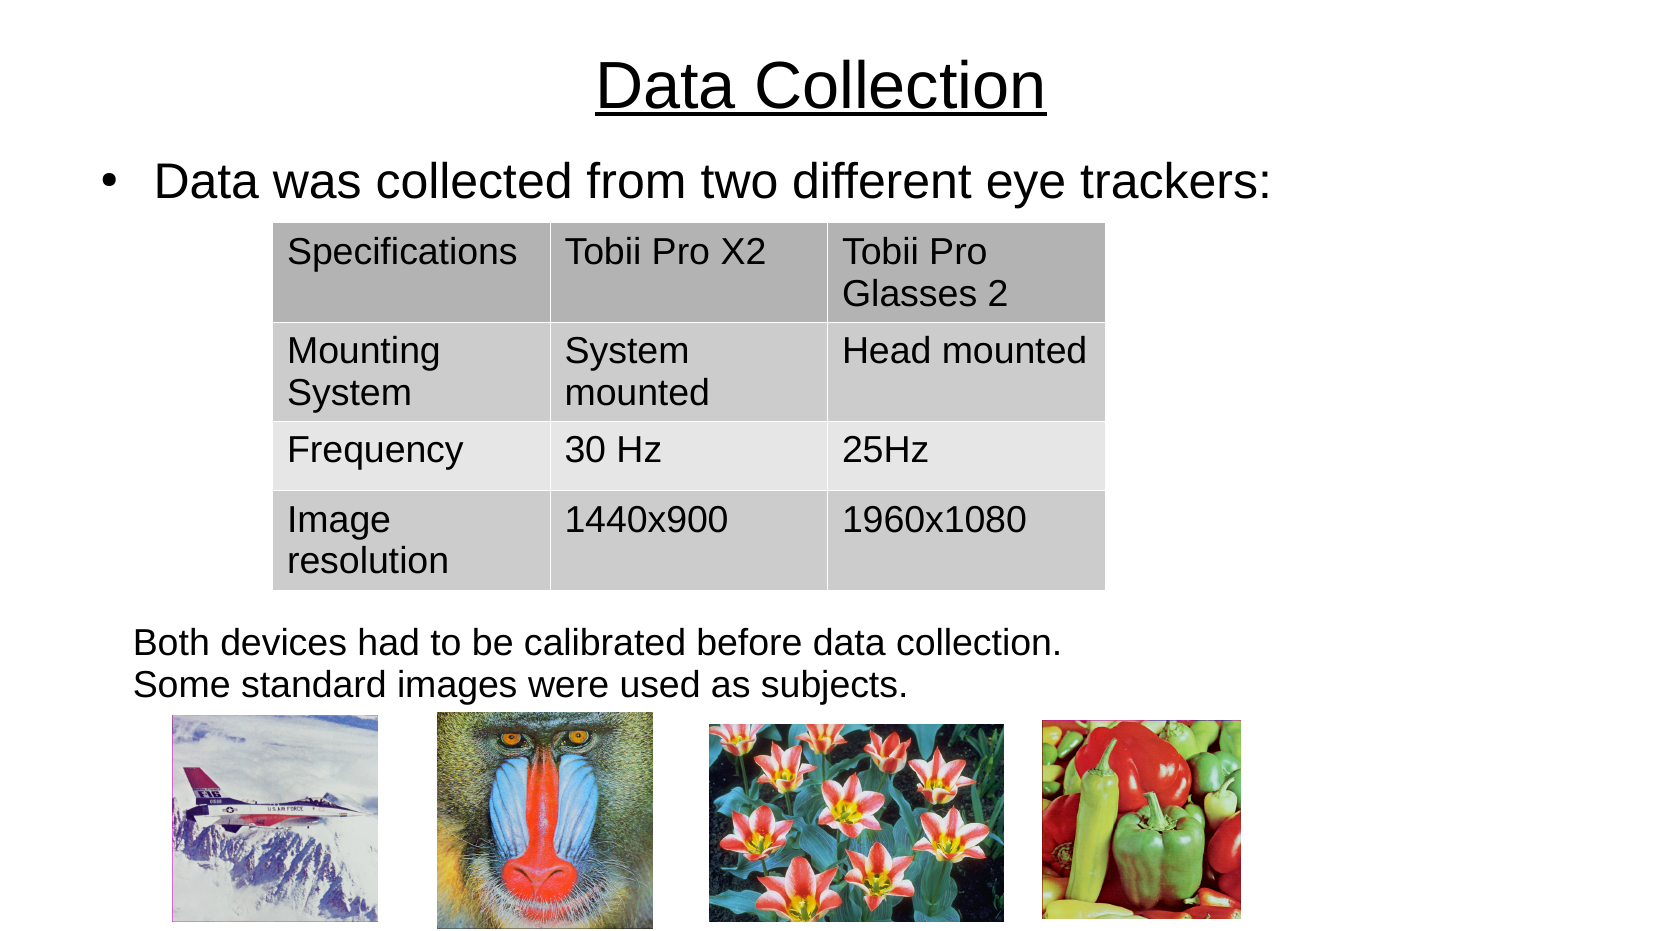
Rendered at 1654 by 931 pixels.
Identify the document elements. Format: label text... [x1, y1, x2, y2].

list Data was collected from two different eye trackers: [82, 153, 1571, 693]
table_header Tobii Pro X2 [551, 223, 827, 322]
table_cell 1440x900 [551, 491, 827, 590]
picture [437, 712, 653, 929]
table_header Tobii Pro Glasses 2 [828, 223, 1105, 322]
table_cell 30 Hz [551, 422, 827, 490]
picture [1042, 720, 1241, 919]
table_cell 25Hz [828, 422, 1105, 490]
picture [709, 724, 1004, 922]
table_cell System mounted [551, 323, 827, 421]
text_box Both devices had to be calibrated before data collection. Some standard images were used as subjects. [118, 614, 1477, 713]
table_cell Frequency [273, 422, 550, 490]
table_cell Image resolution [273, 491, 550, 590]
table_header Specifications [273, 223, 550, 322]
table_cell Mounting System [273, 323, 550, 421]
table_cell 1960x1080 [828, 491, 1105, 590]
title Data Collection [77, 7, 1566, 163]
table_cell Head mounted [828, 323, 1105, 421]
picture [172, 715, 378, 922]
